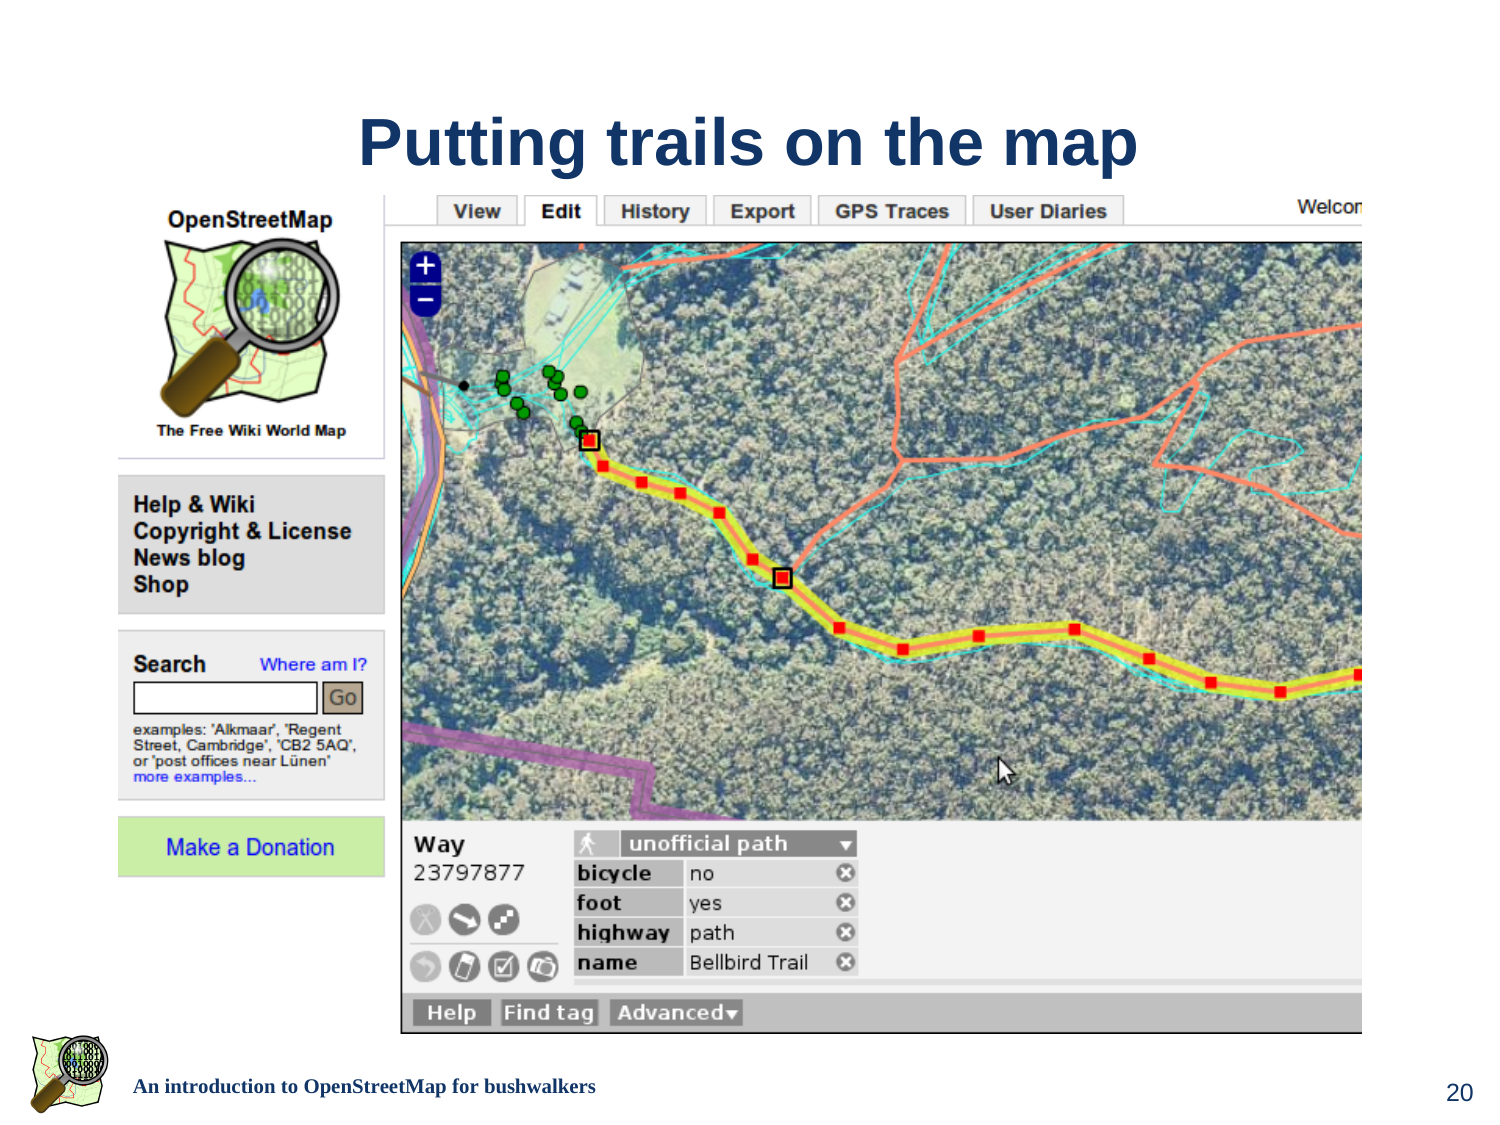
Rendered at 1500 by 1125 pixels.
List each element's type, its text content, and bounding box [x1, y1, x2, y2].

title Putting trails on the map [74, 44, 1425, 233]
picture [118, 233, 1362, 1034]
picture [29, 1033, 110, 1114]
